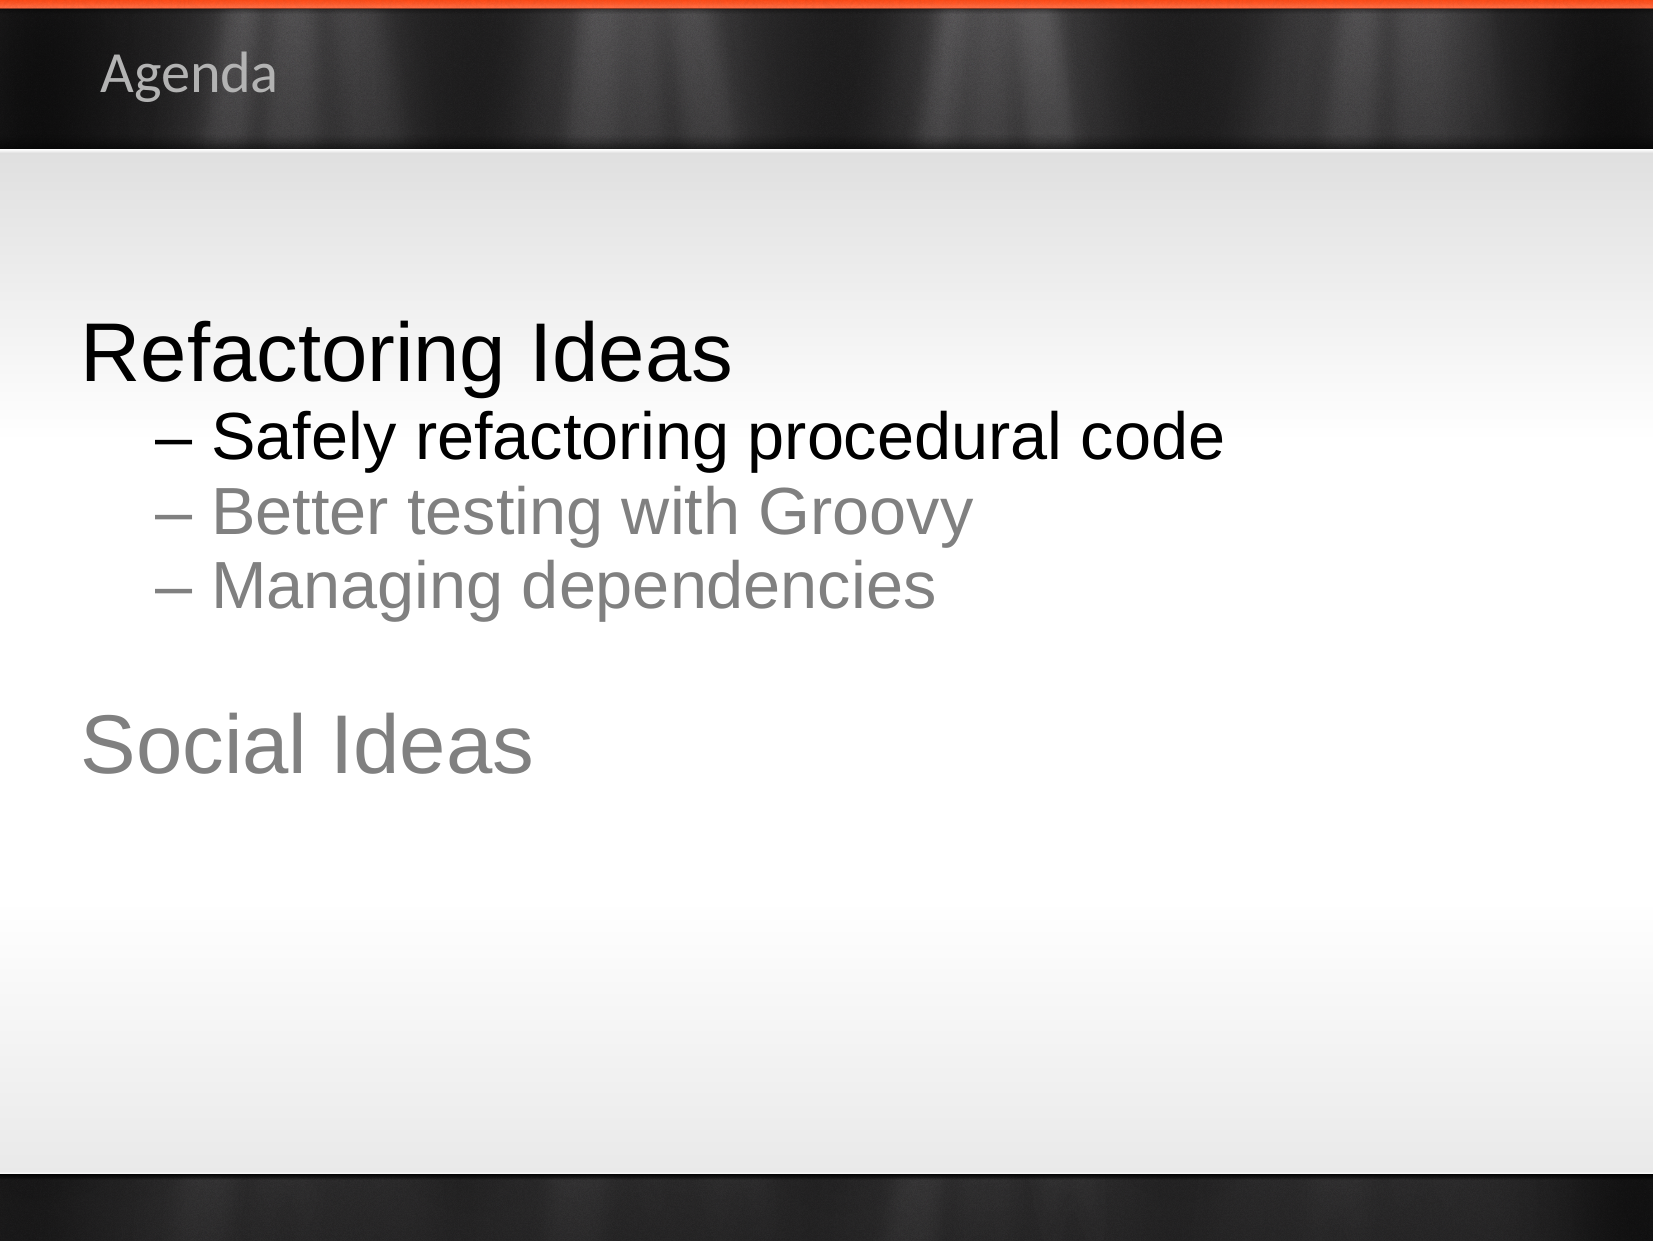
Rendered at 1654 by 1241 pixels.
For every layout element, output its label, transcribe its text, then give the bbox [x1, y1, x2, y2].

title Agenda [100, 6, 1589, 151]
text_box Refactoring Ideas – Safely refactoring procedural code – Better testing with Groovy – Managing dependencies Social Ideas [80, 306, 1569, 1125]
picture [0, 0, 1653, 1241]
